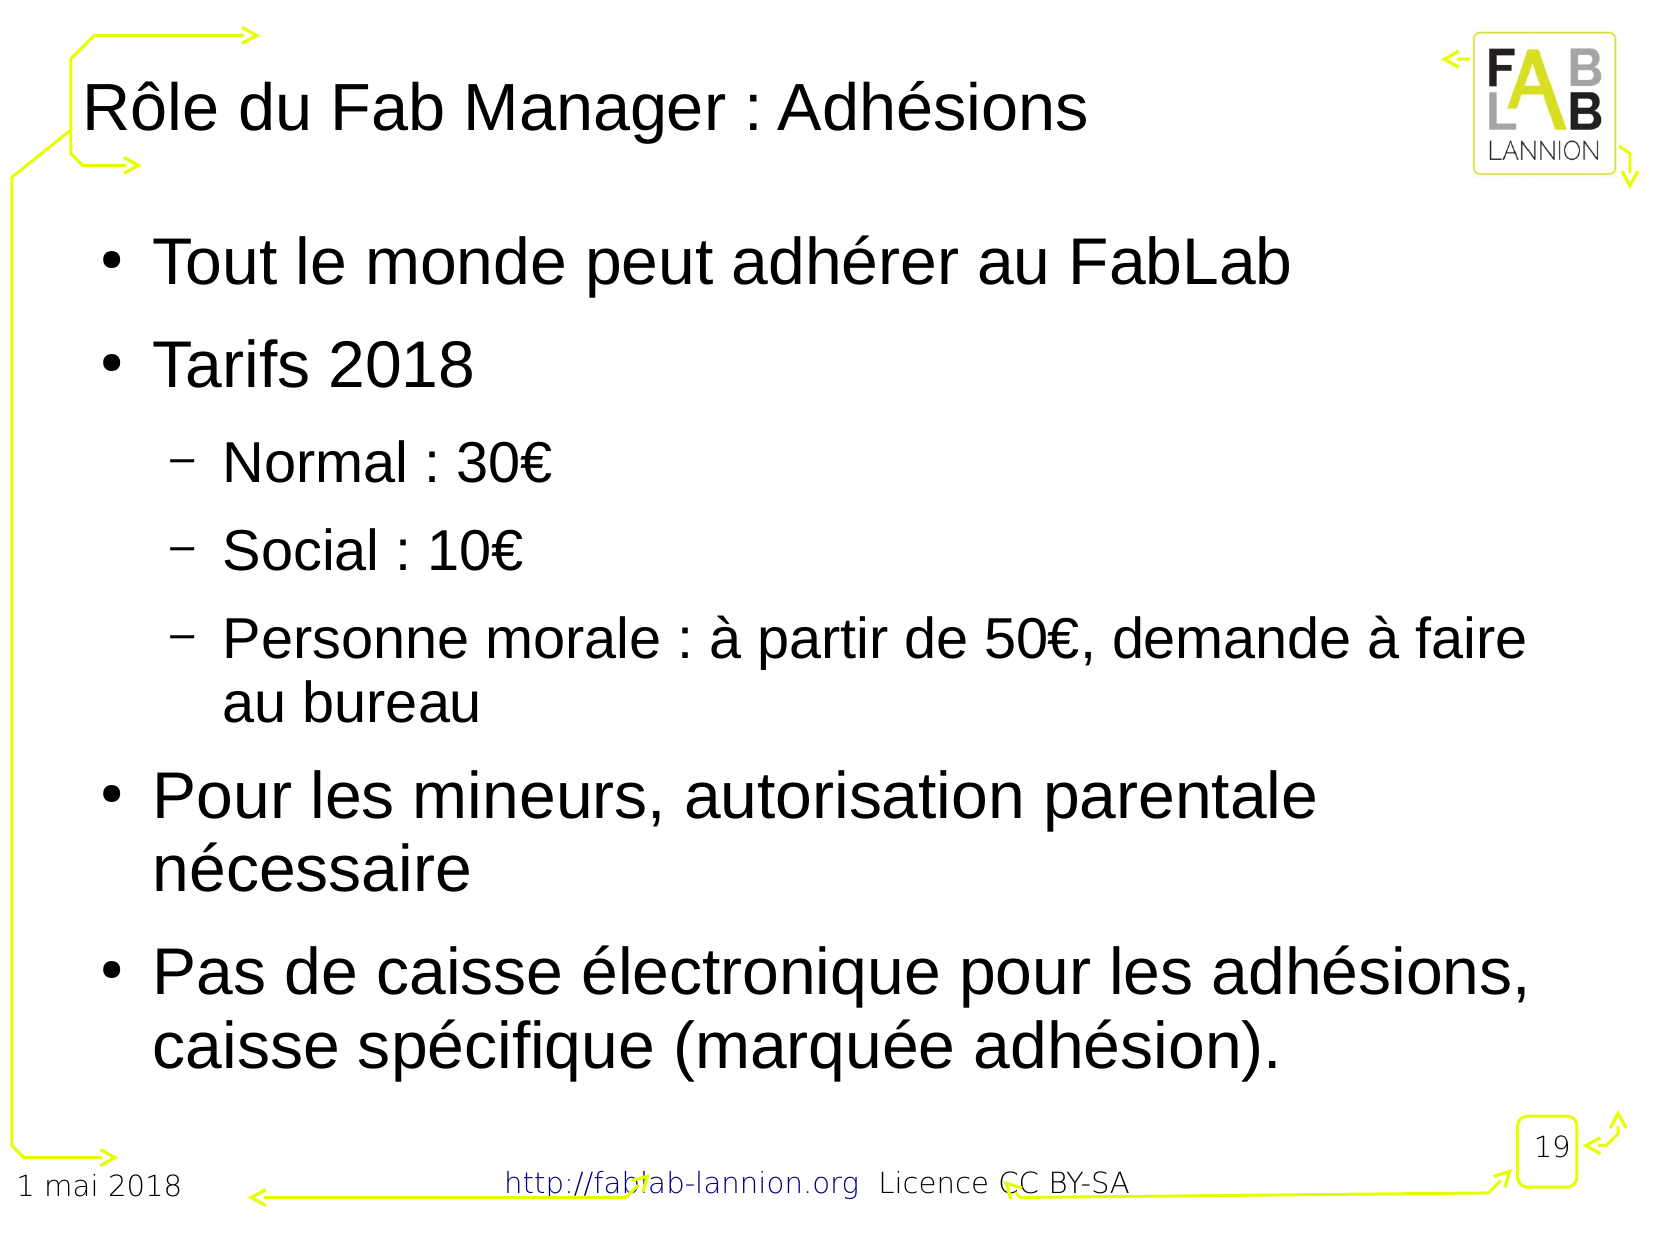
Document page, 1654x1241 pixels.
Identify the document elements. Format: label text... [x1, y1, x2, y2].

title Rôle du Fab Manager : Adhésions [82, 49, 1441, 166]
picture [1470, 29, 1619, 178]
list Tout le monde peut adhérer au FabLab Tarifs 2018 Normal : 30€ Social : 10€ Personne morale : à partir de 50€, demande à faire au bureau Pour les mineurs, autorisation parentale nécessaire Pas de caisse électronique pour les adhésions, caisse spécifique (marquée adhésion). [82, 224, 1571, 1087]
